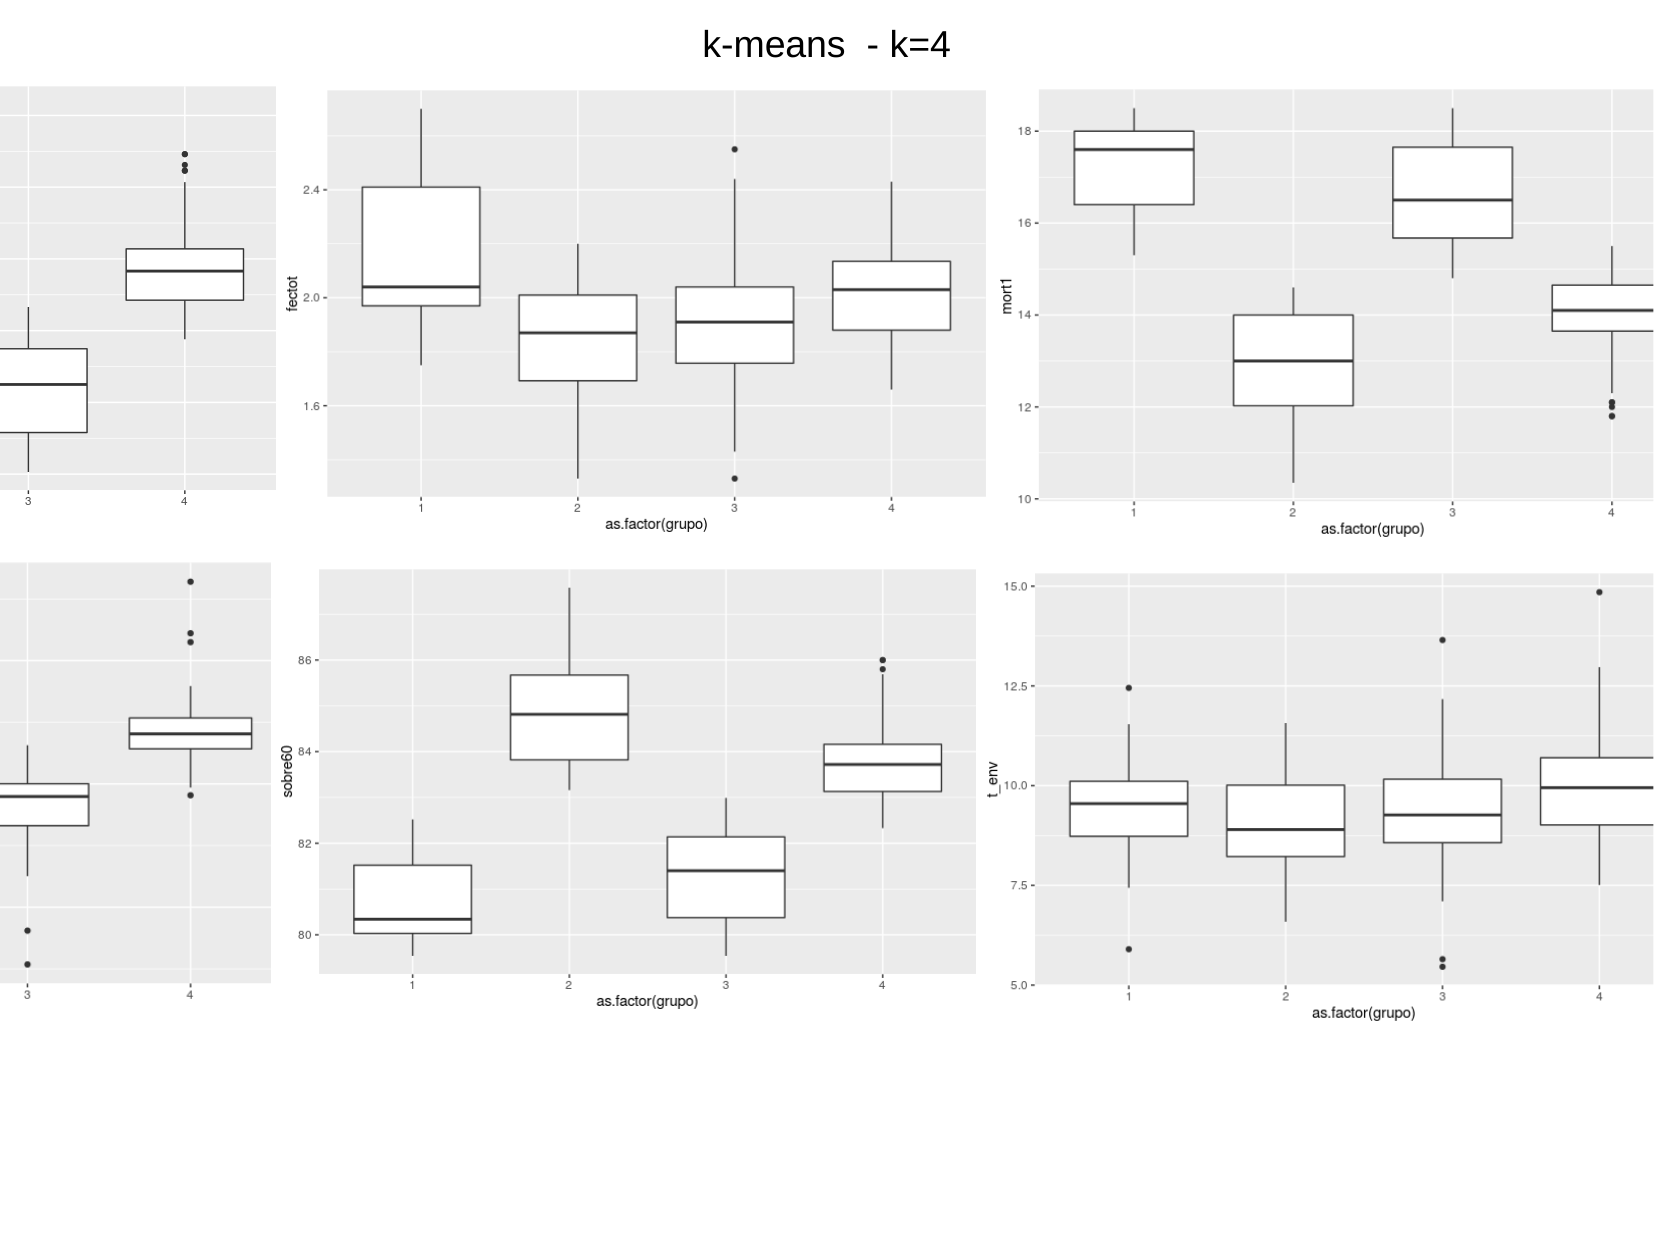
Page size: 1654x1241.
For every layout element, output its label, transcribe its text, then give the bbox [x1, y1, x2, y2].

picture [0, 79, 1654, 544]
title k-means - k=4 [82, 0, 1571, 83]
picture [0, 555, 1654, 1028]
